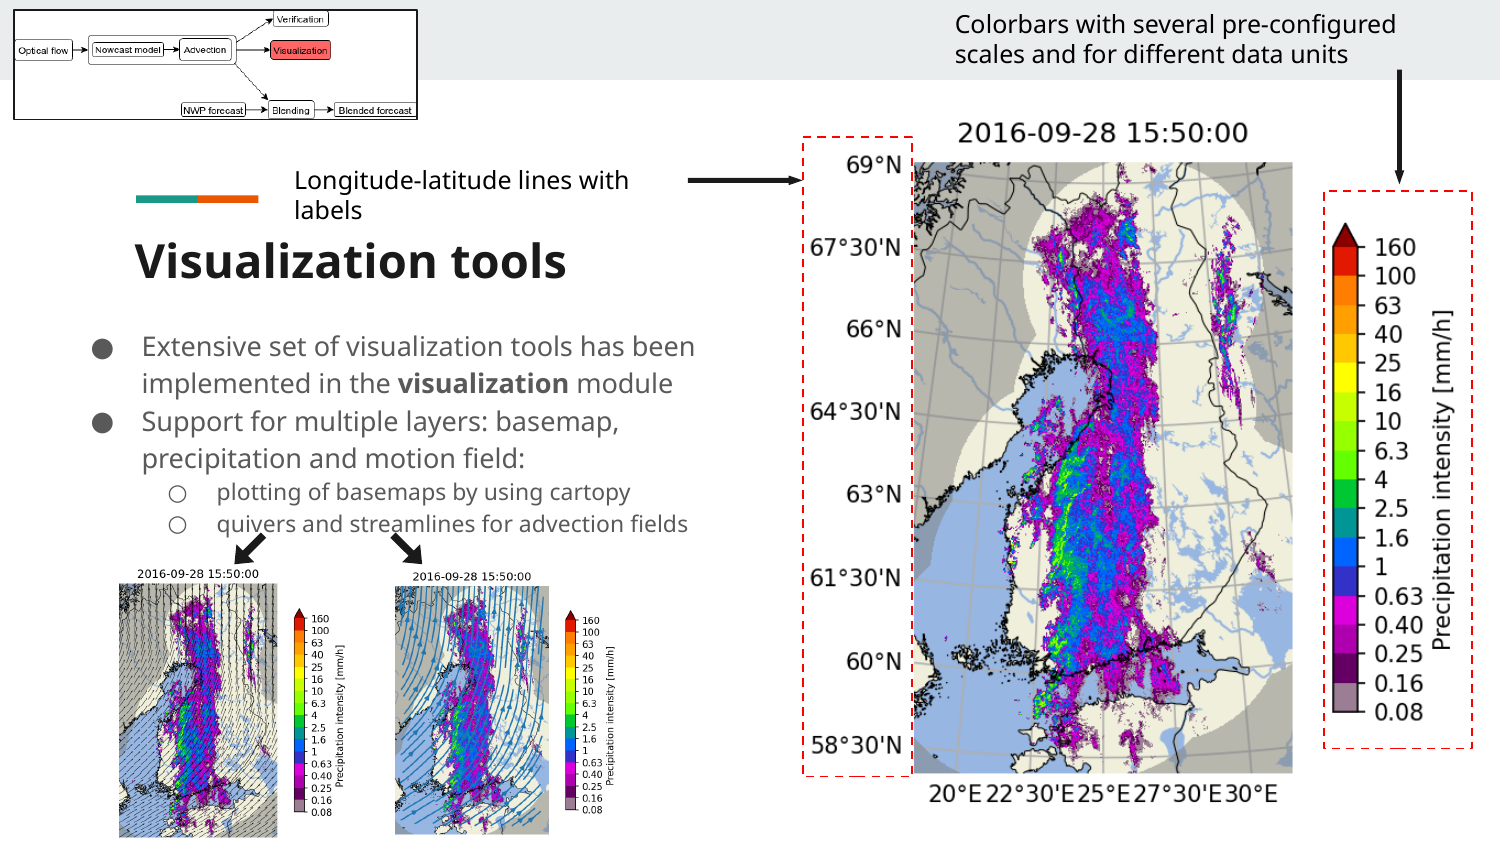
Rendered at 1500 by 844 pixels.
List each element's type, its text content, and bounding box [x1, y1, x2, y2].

text_box [700, 175, 803, 186]
picture [793, 105, 1472, 823]
picture [388, 565, 622, 841]
text_box [390, 532, 423, 565]
picture [14, 10, 417, 119]
text_box [1394, 84, 1405, 185]
text_box [234, 532, 267, 565]
picture [112, 562, 352, 844]
list Extensive set of visualization tools has been implemented in the visualization module Support for multiple layers: basemap, precipitation and motion field: plotting of basemaps by using cartopy quivers and streamlines for advection fields [51, 309, 742, 563]
text_box Colorbars with several pre-configured scales and for different data units [939, 0, 1455, 84]
text_box Longitude-latitude lines with labels [279, 150, 700, 241]
title Visualization tools [119, 216, 595, 305]
